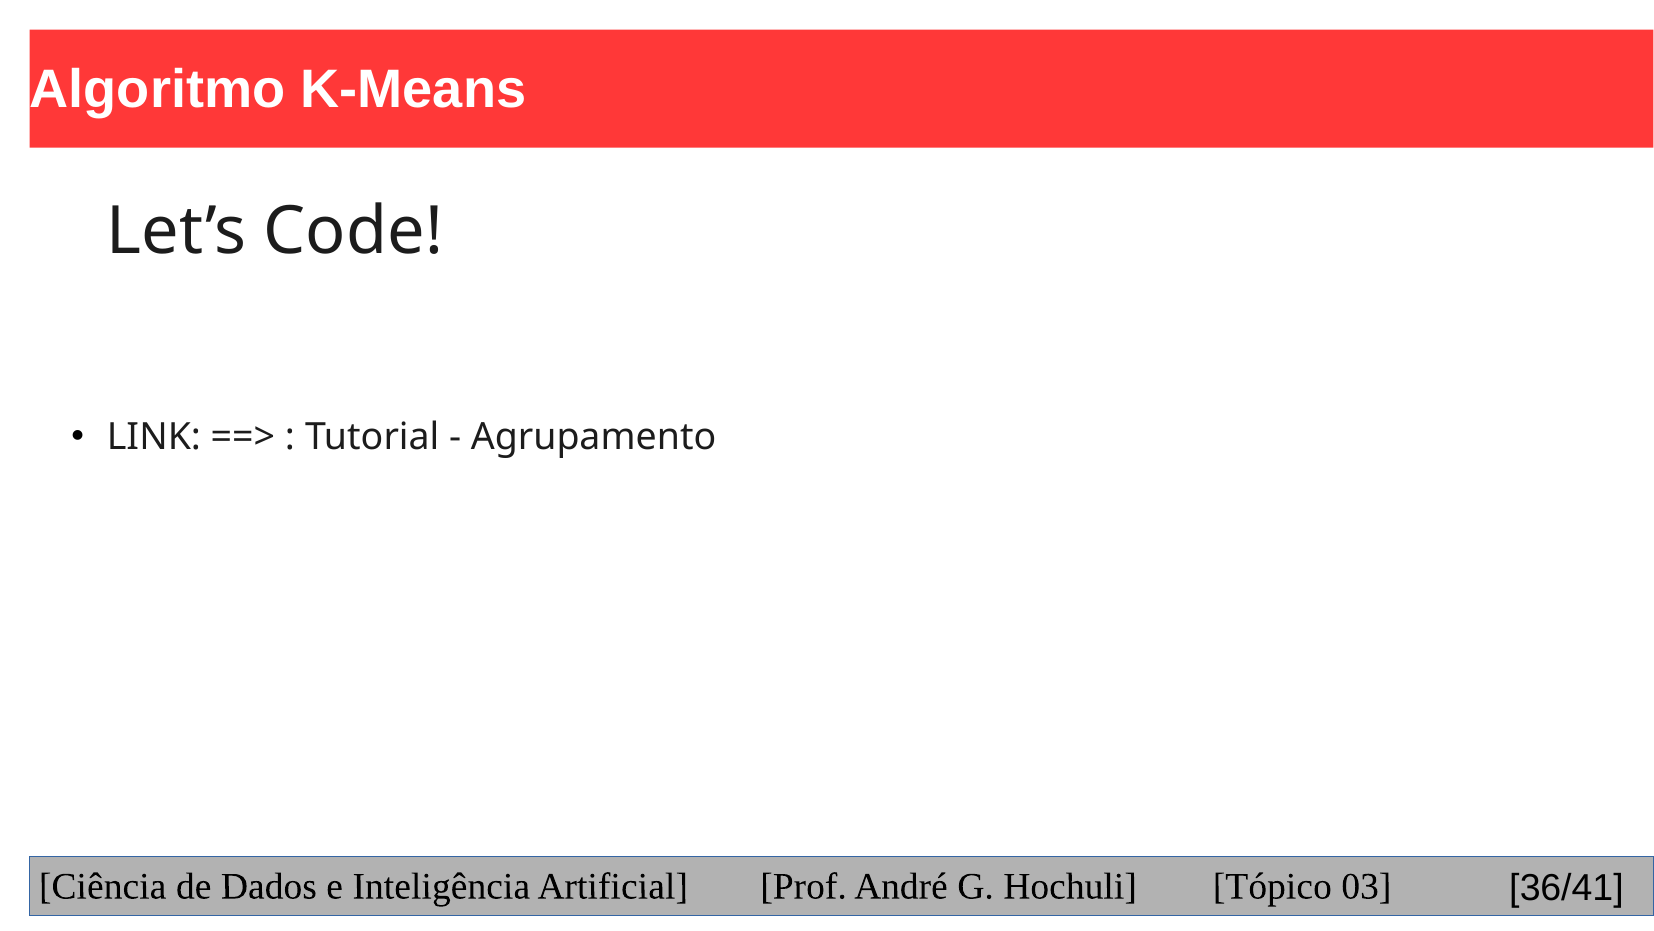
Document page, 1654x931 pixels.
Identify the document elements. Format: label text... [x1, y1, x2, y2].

text_box Let’s Code! LINK: ==> : Tutorial - Agrupamento [56, 89, 1595, 931]
title Algoritmo K-Means [29, 29, 1654, 148]
